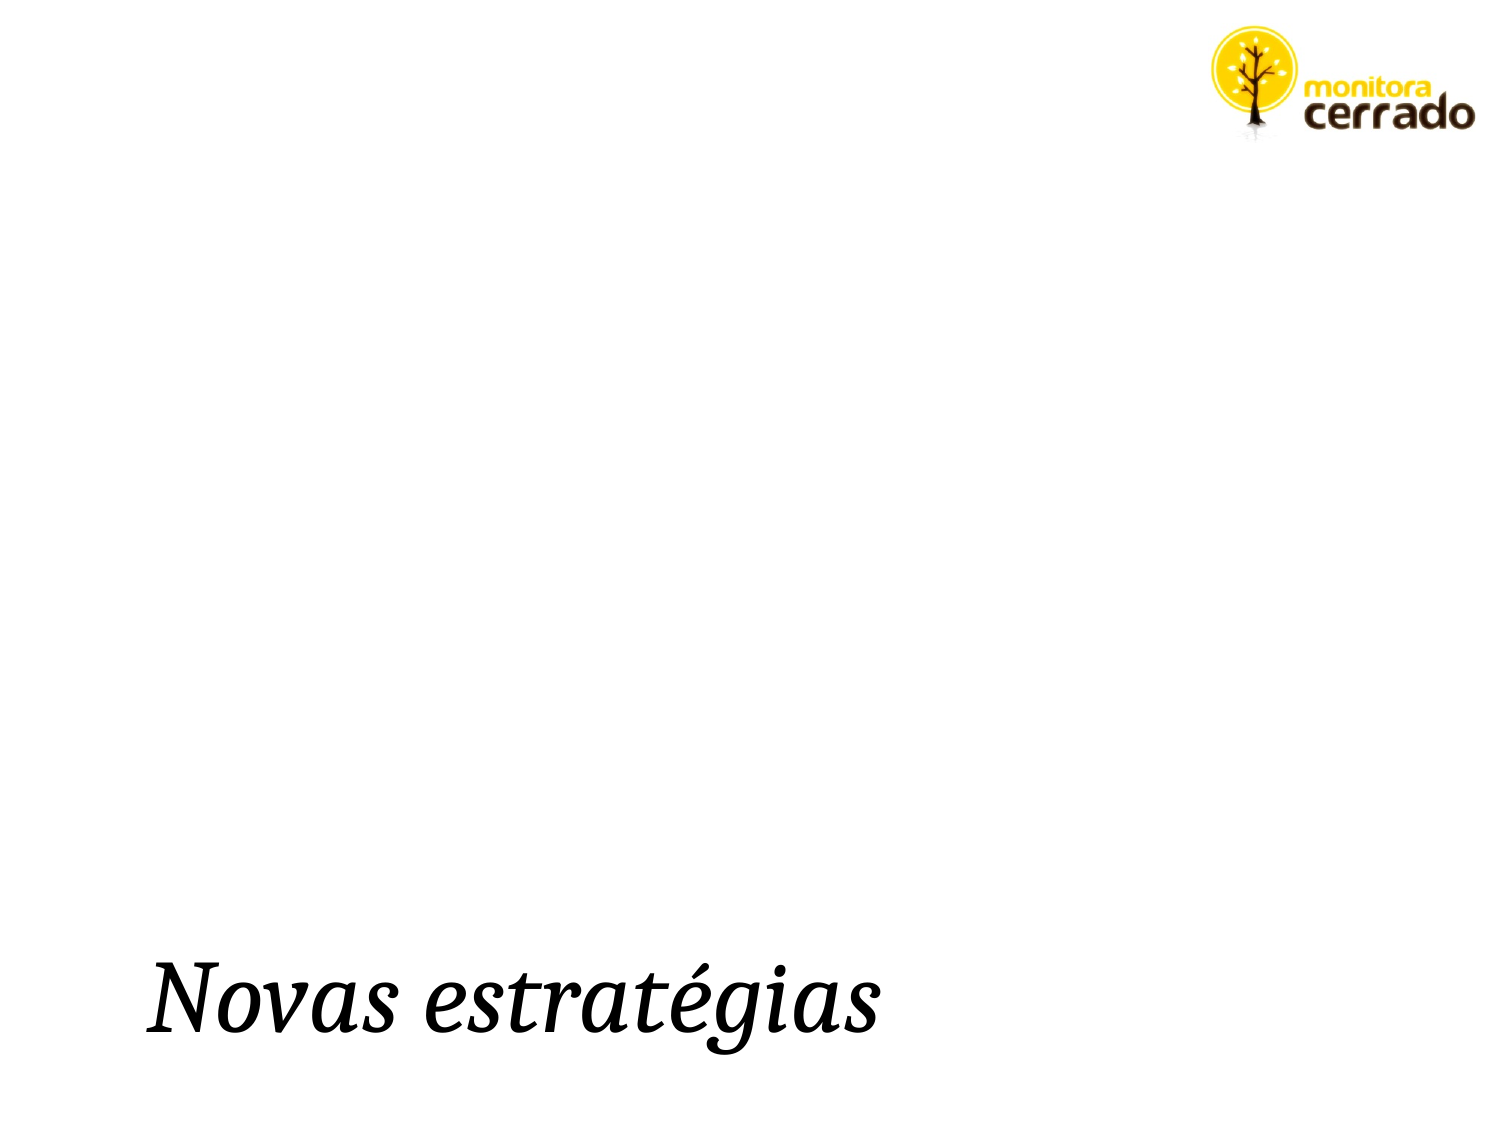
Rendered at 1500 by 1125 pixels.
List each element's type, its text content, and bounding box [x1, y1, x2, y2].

picture [1208, 23, 1476, 143]
text_box Novas estratégias [131, 921, 898, 1061]
